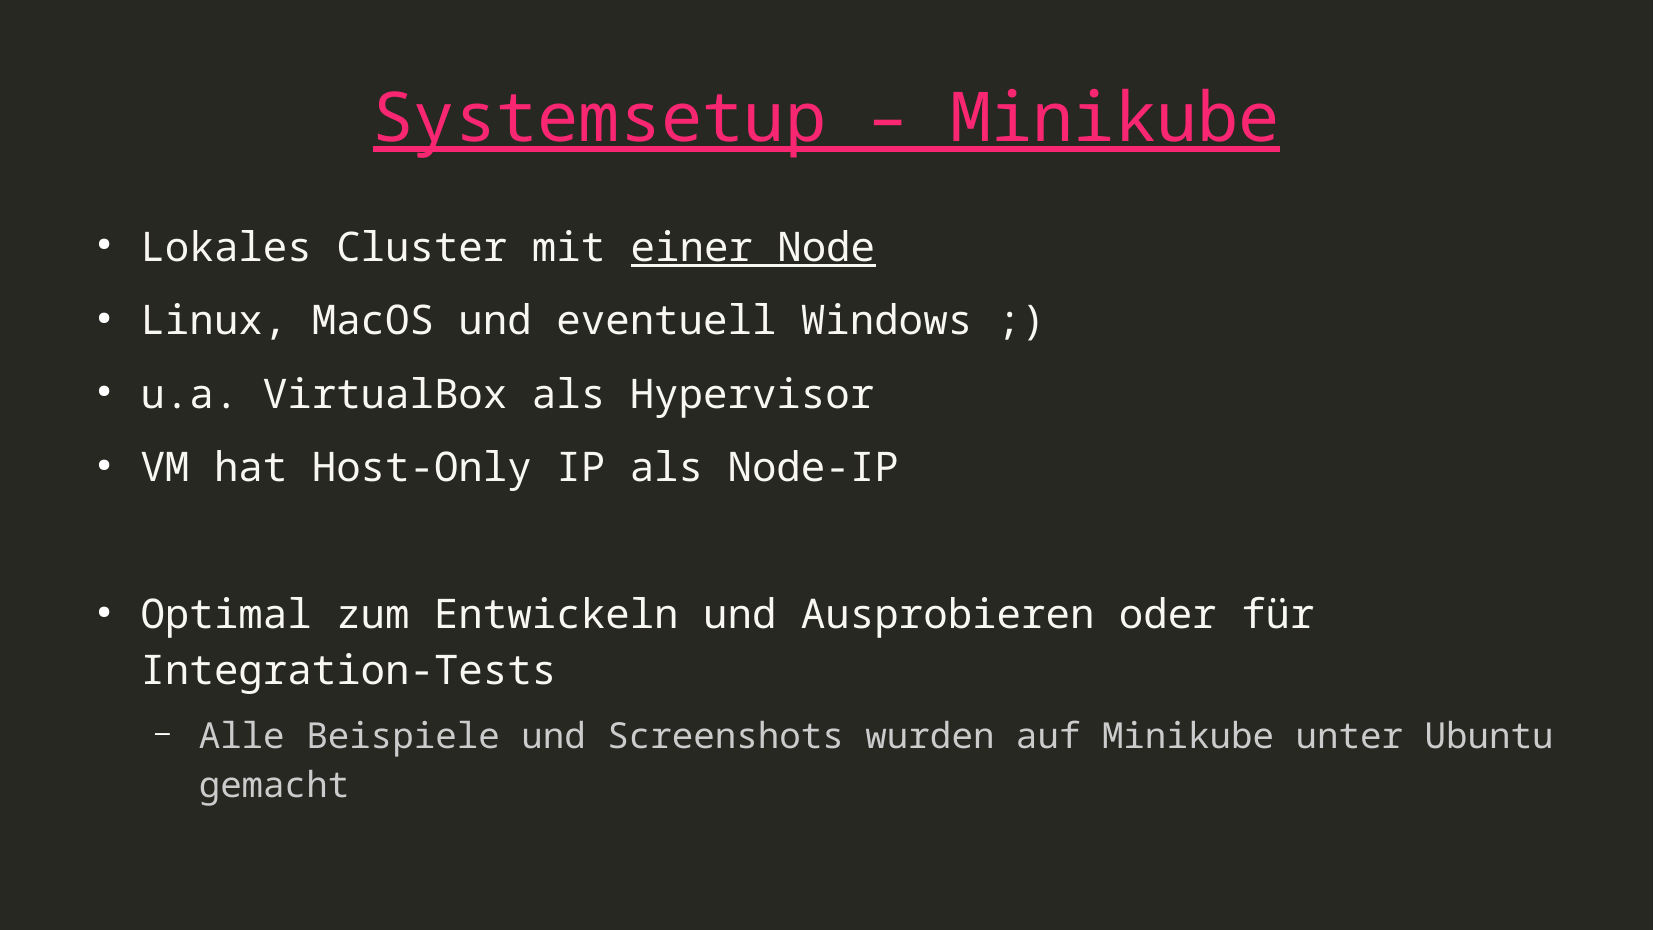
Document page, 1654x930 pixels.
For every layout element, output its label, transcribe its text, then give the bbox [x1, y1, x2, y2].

list Lokales Cluster mit einer Node Linux, MacOS und eventuell Windows ;) u.a. VirtualBox als Hypervisor VM hat Host-Only IP als Node-IP Optimal zum Entwickeln und Ausprobieren oder für Integration-Tests Alle Beispiele und Screenshots wurden auf Minikube unter Ubuntu gemacht [82, 217, 1571, 811]
title Systemsetup – Minikube [82, 36, 1571, 193]
